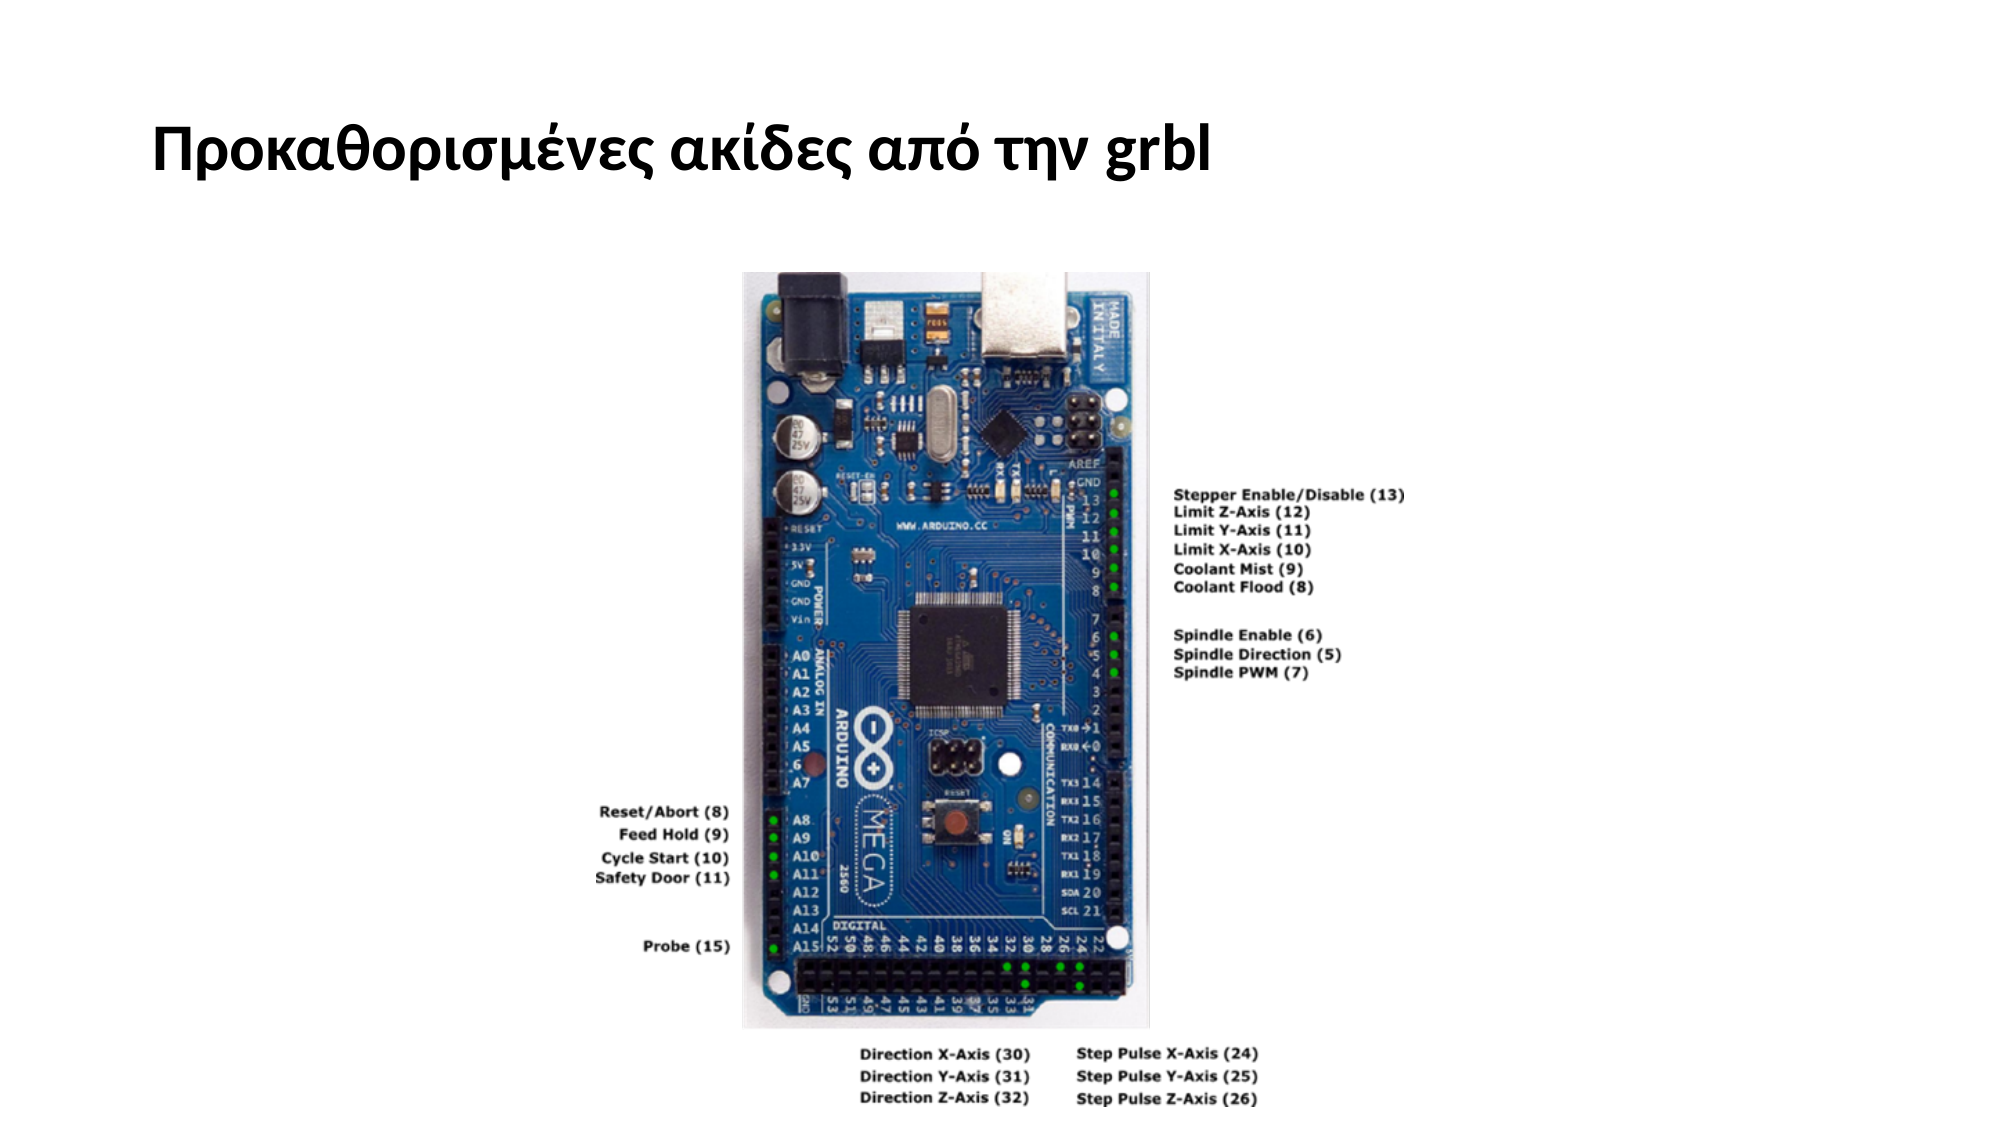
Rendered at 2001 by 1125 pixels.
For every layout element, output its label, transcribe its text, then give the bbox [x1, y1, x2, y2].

picture [596, 272, 1404, 1108]
title Προκαθορισμένες ακίδες από την grbl [137, 40, 1863, 258]
